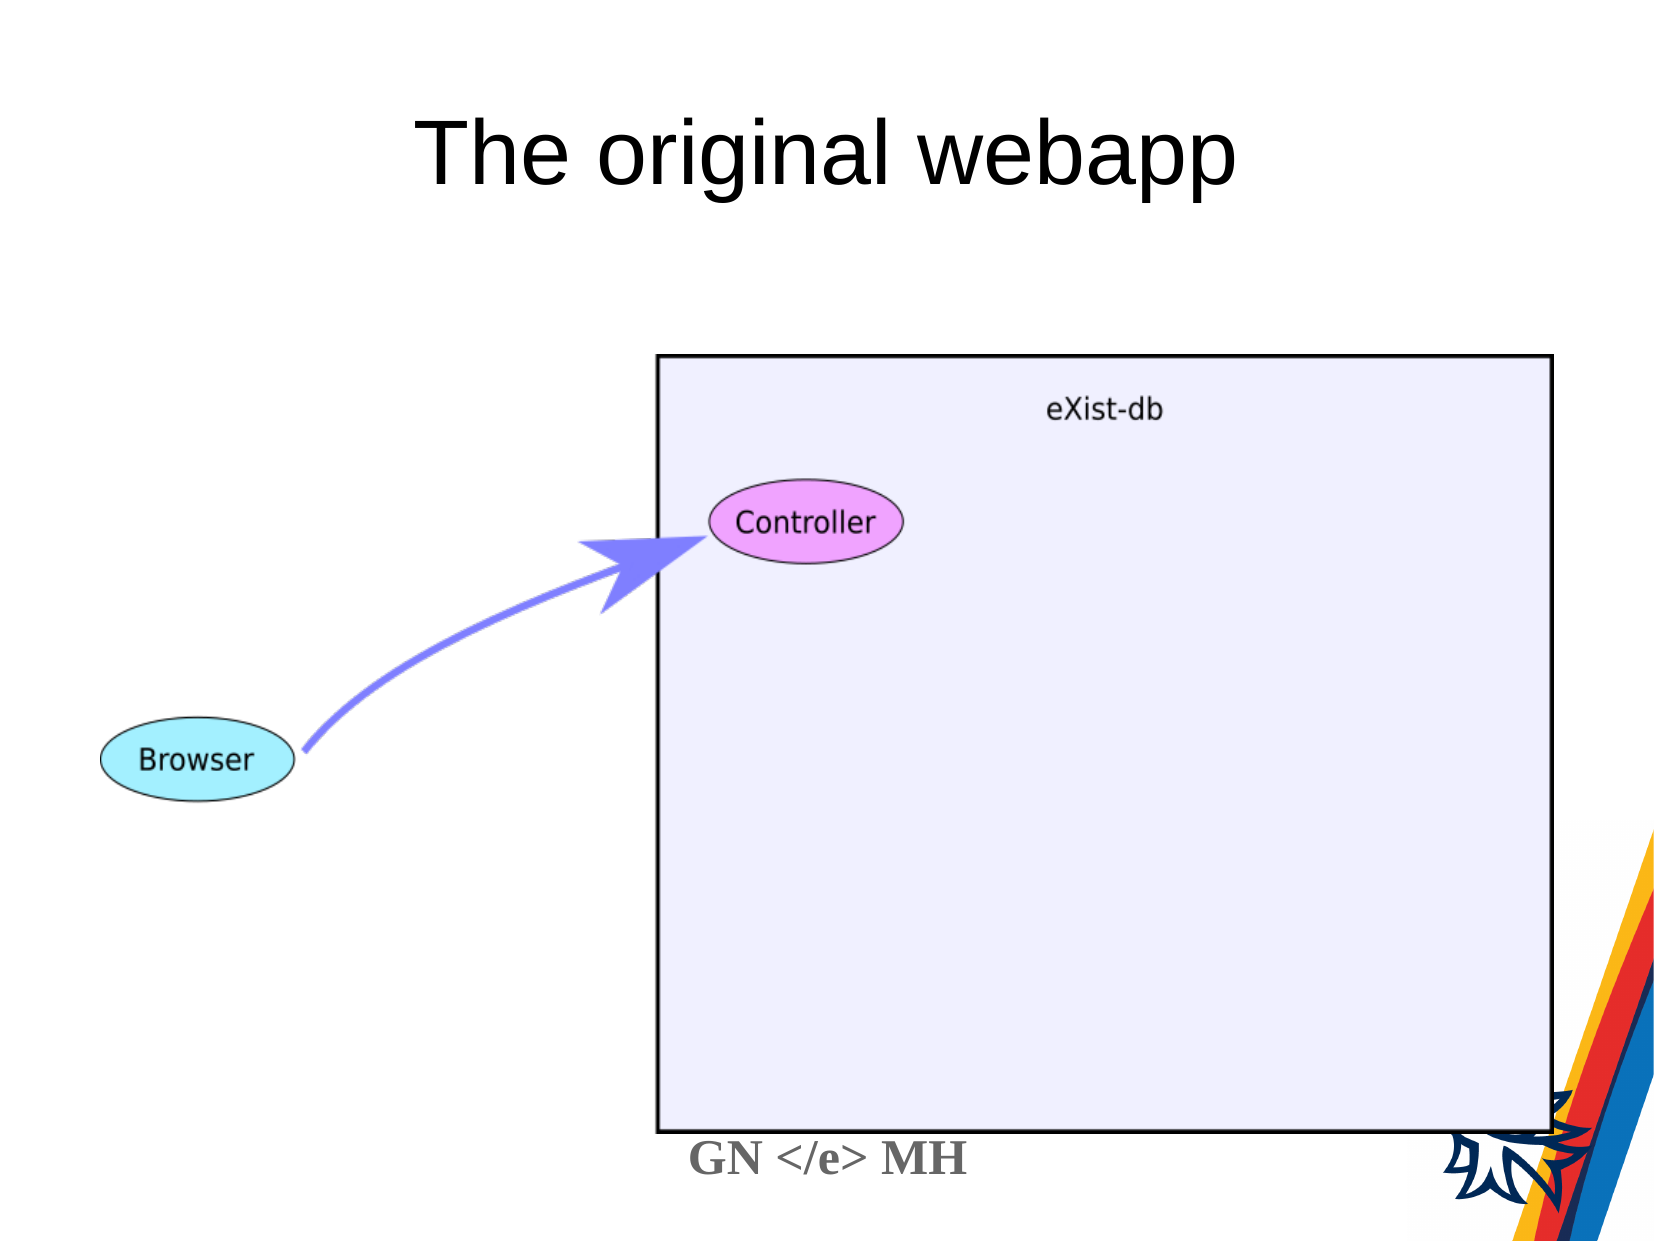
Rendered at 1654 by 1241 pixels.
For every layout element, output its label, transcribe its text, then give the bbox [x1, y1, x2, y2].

picture [100, 354, 1654, 1241]
title The original webapp [82, 49, 1571, 257]
